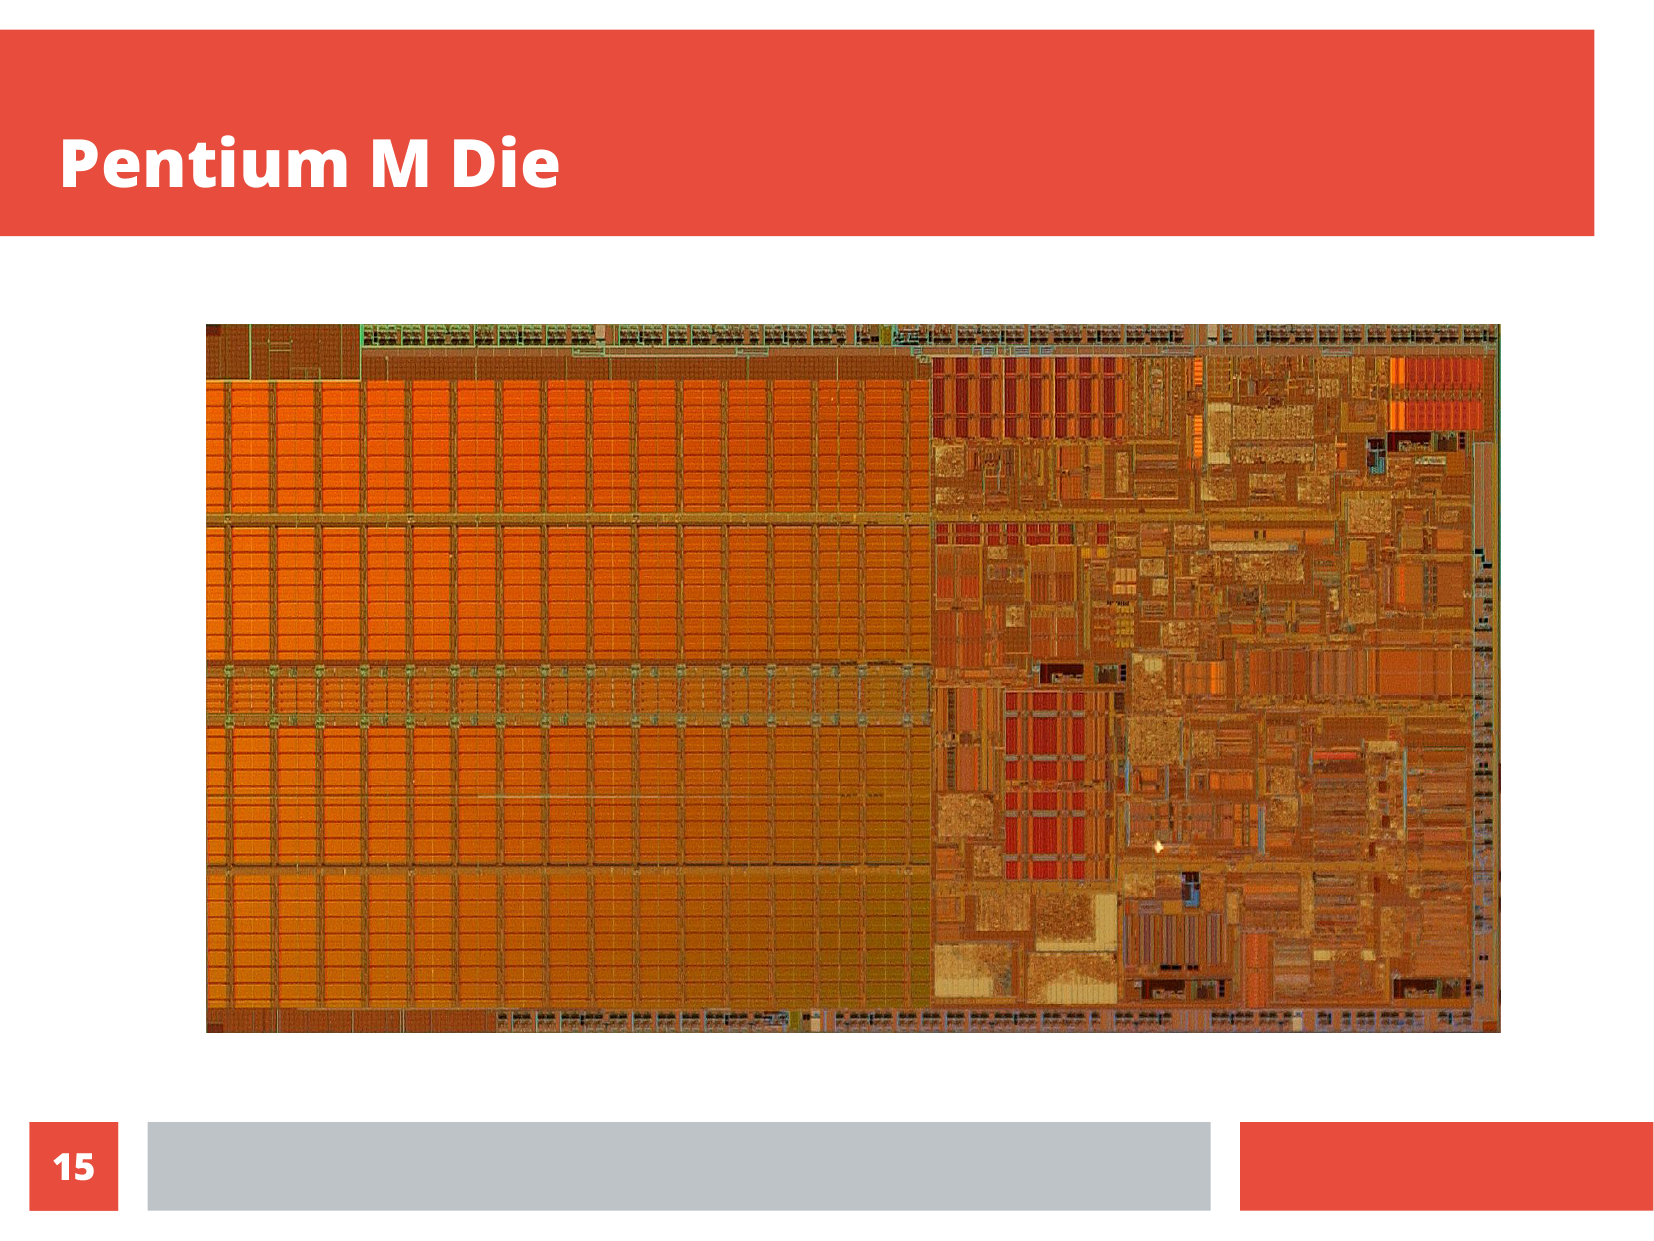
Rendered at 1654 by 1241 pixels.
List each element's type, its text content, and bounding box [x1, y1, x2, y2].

picture [206, 324, 1501, 1033]
title Pentium M Die [59, 59, 1595, 207]
